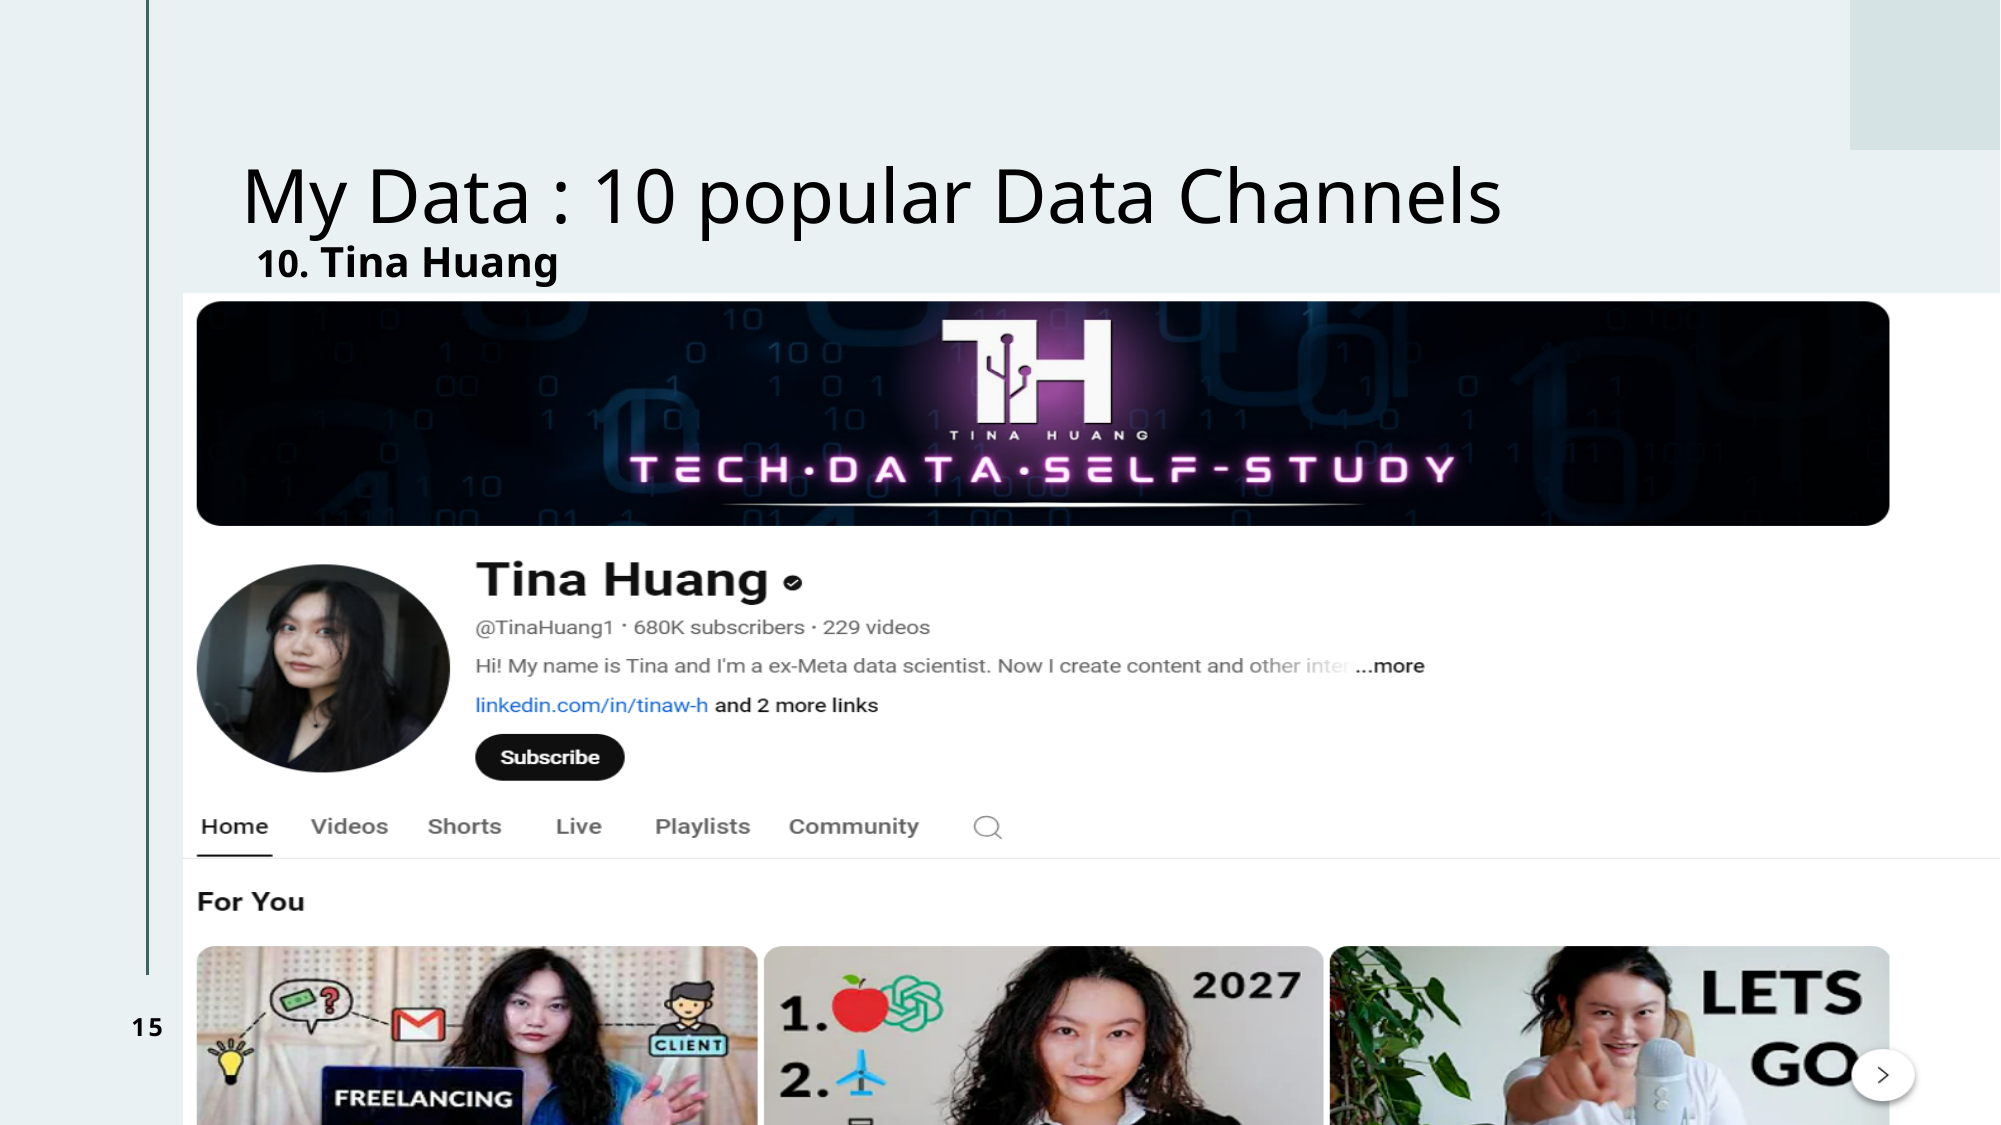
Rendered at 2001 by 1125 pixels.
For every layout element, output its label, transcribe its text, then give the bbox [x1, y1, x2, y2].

text_box [67, 975, 183, 1082]
picture [183, 293, 2000, 1125]
title My Data : 10 popular Data Channels [240, 82, 1743, 293]
text_box 10. Tina Huang [240, 227, 956, 293]
